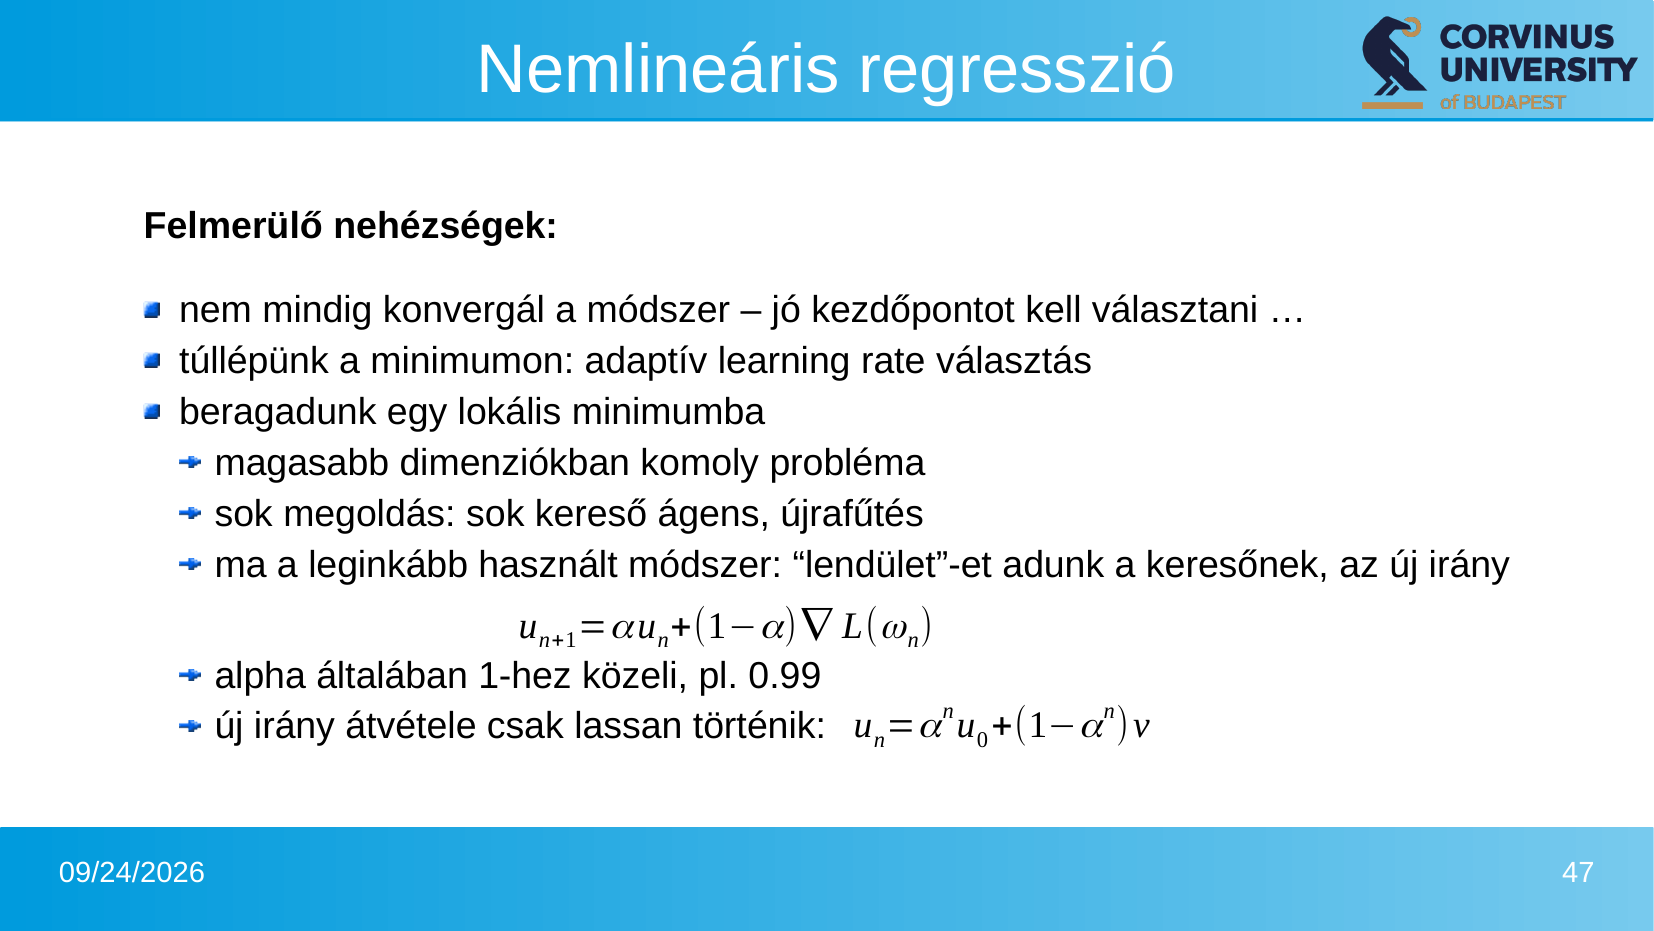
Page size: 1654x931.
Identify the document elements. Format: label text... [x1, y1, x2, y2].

chart [853, 698, 1153, 751]
picture [1362, 16, 1638, 109]
title Nemlineáris regresszió [59, 29, 1362, 108]
text_box Felmerülő nehézségek: nem mindig konvergál a módszer – jó kezdőpontot kell választani … túllépünk a minimumon: adaptív learning rate választás beragadunk egy lokális minimumba magasabb dimenziókban komoly probléma sok megoldás: sok kereső ágens, újrafűtés ma a leginkább használt módszer: “lendület”-et adunk a keresőnek, az új irány alpha általában 1-hez közeli, pl. 0.99 új irány átvétele csak lassan történik: [128, 196, 1608, 755]
chart [518, 603, 933, 652]
